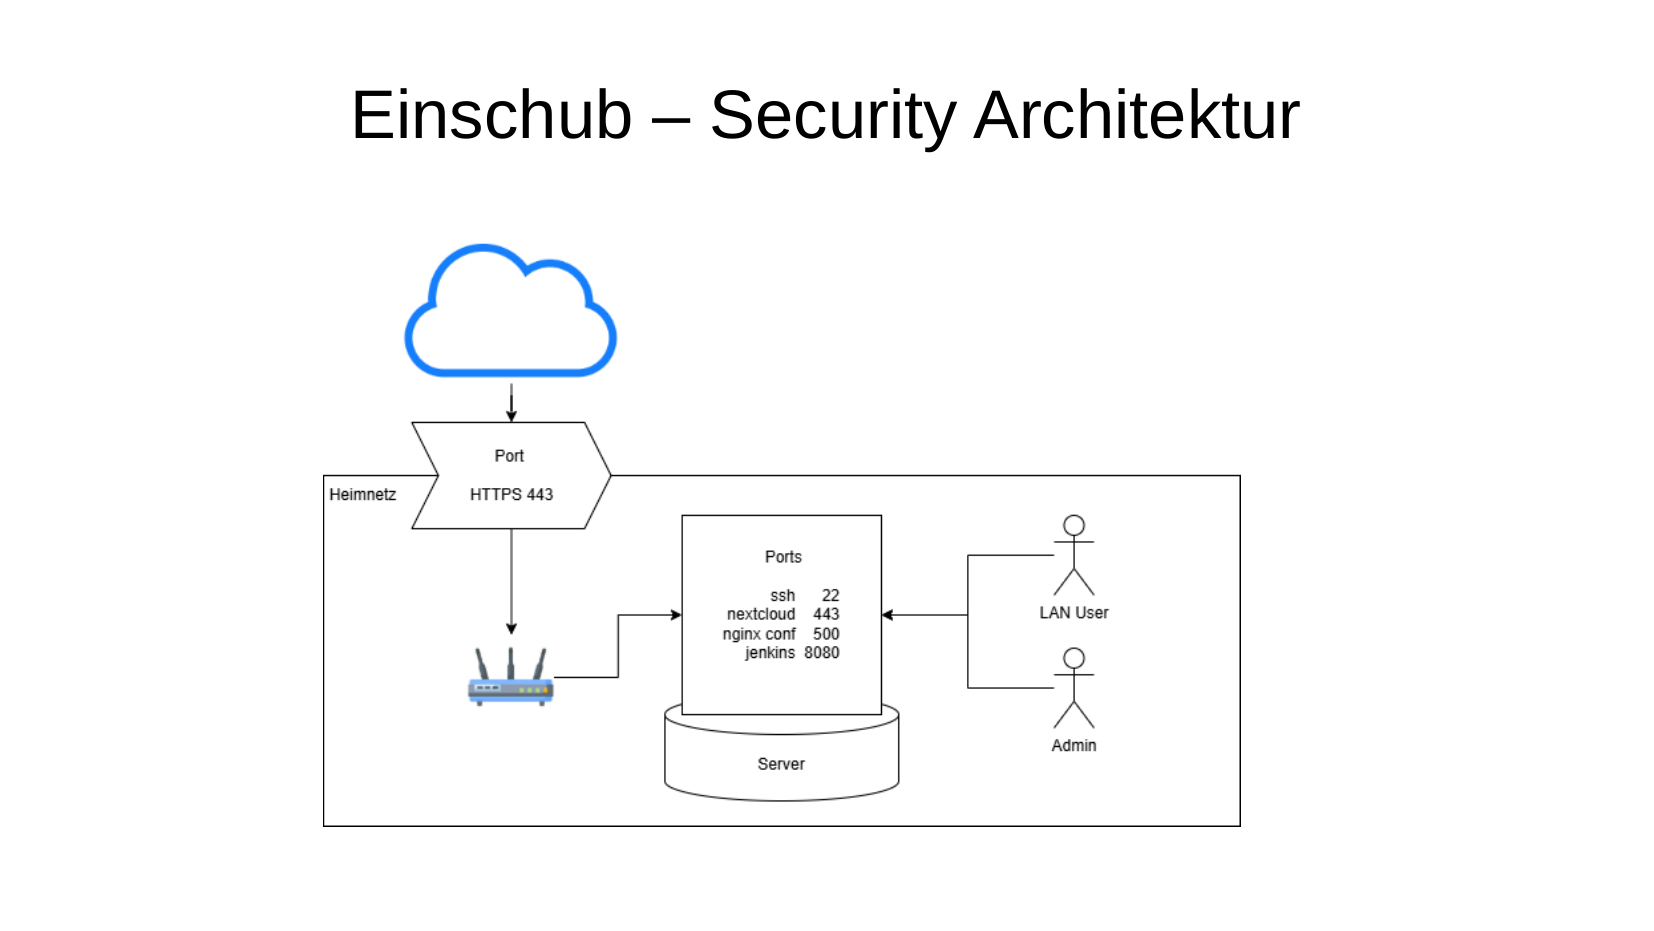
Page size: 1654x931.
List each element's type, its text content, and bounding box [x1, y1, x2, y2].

title Einschub – Security Architektur [82, 37, 1571, 193]
picture [323, 236, 1241, 827]
